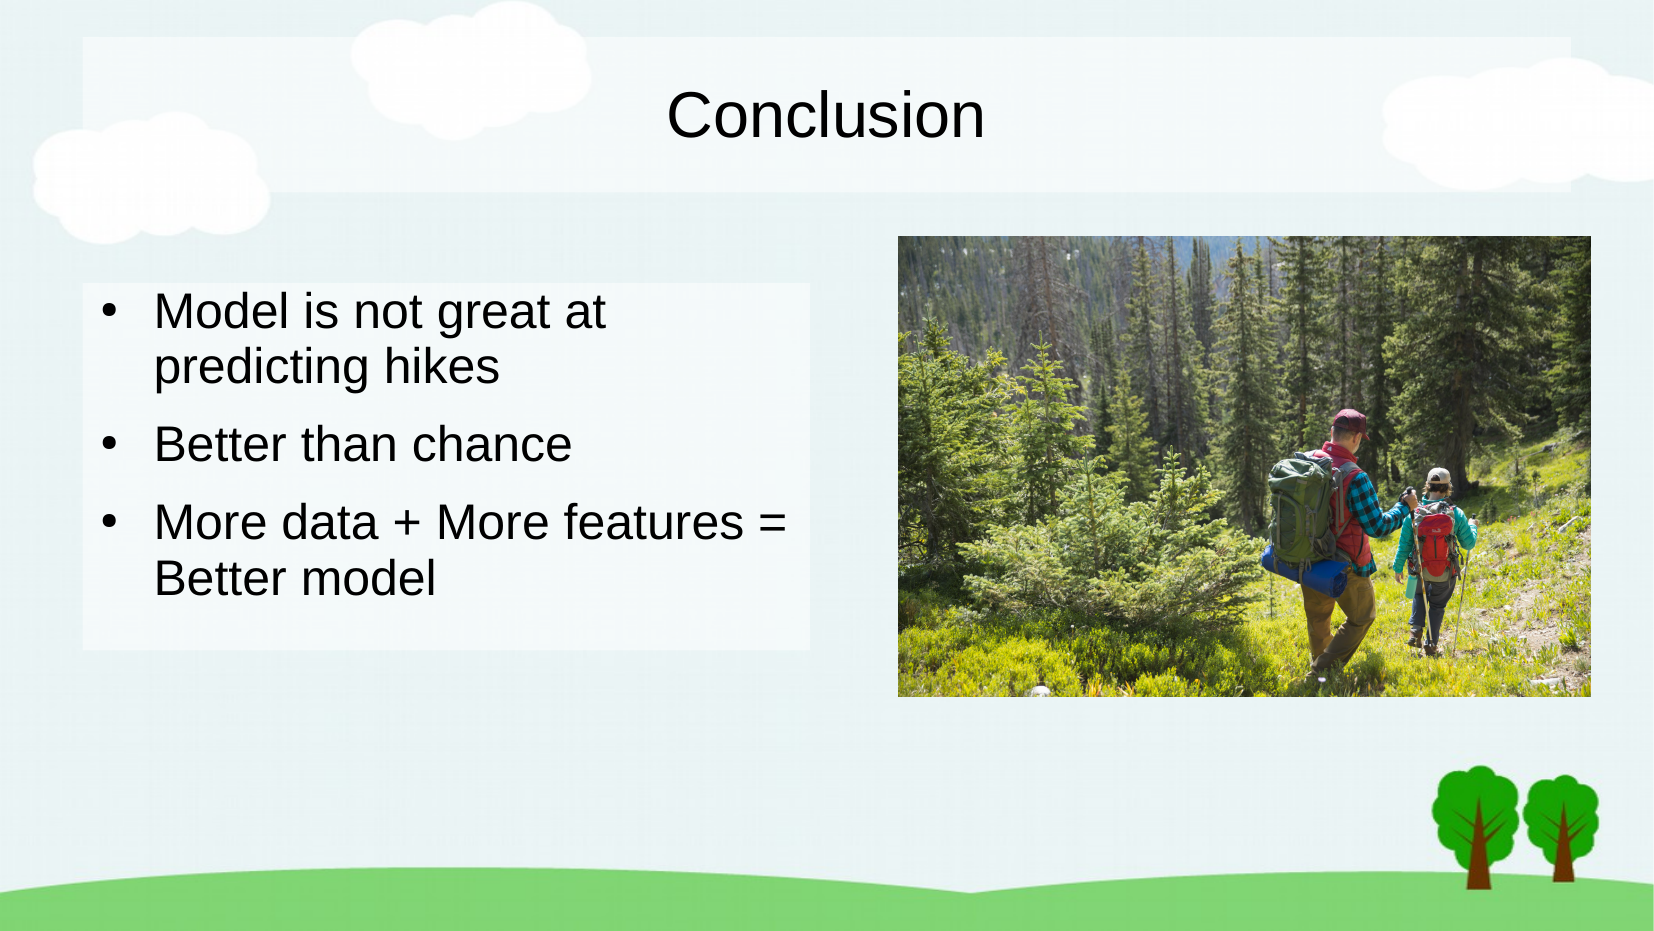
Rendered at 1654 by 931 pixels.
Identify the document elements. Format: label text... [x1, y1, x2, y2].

list Model is not great at predicting hikes Better than chance More data + More features = Better model [82, 282, 811, 651]
title Conclusion [82, 37, 1571, 193]
picture [0, 0, 1654, 931]
